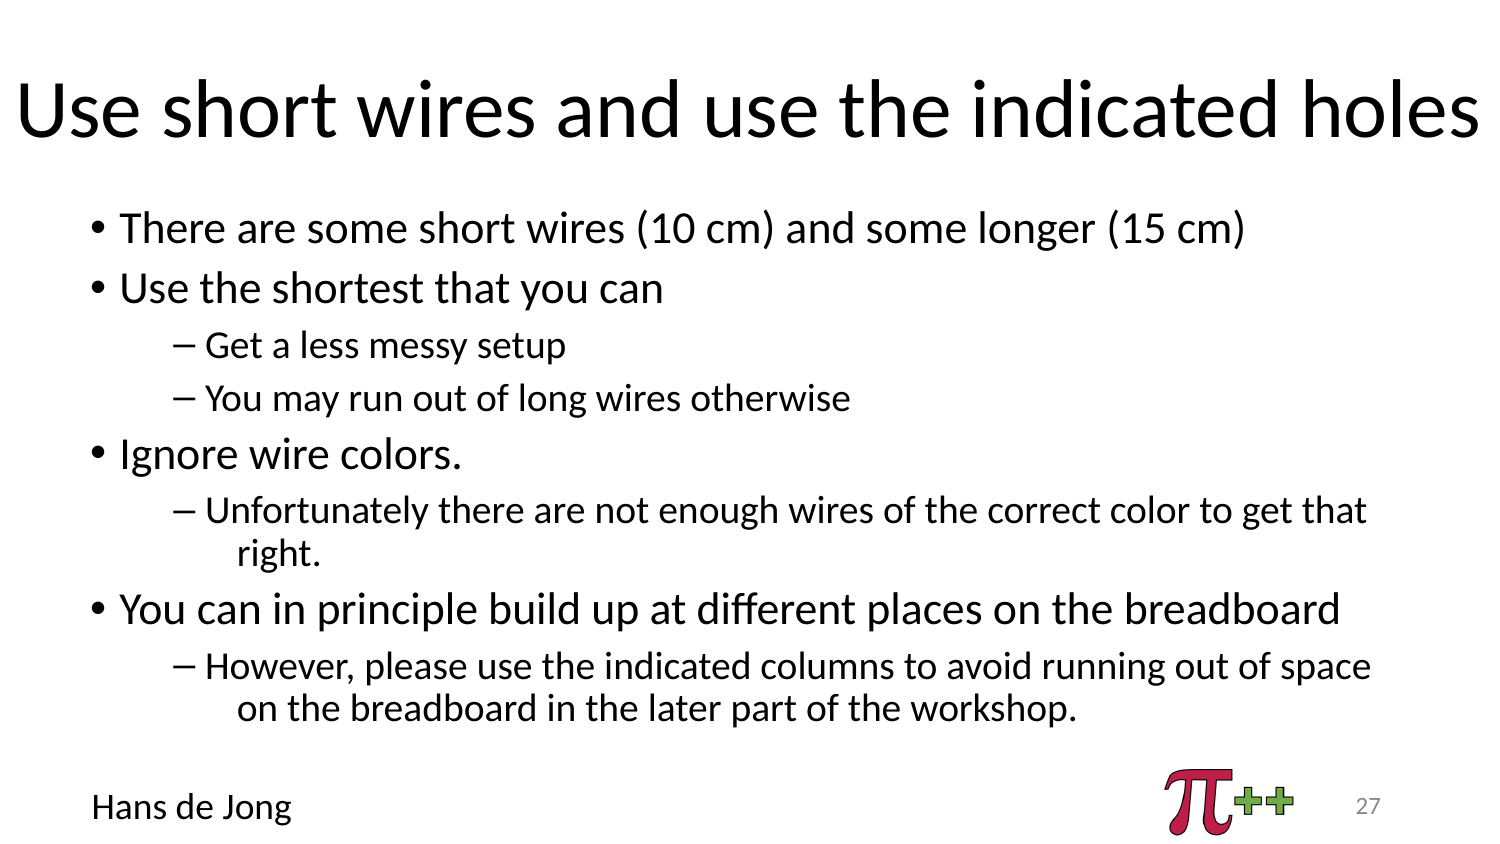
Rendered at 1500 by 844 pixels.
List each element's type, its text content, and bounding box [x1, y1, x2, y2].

title Use short wires and use the indicated holes [0, 33, 1500, 175]
list There are some short wires (10 cm) and some longer (15 cm) Use the shortest that you can Get a less messy setup You may run out of long wires otherwise Ignore wire colors. Unfortunately there are not enough wires of the correct color to get that right. You can in principle build up at different places on the breadboard However, please use the indicated columns to avoid running out of space on the breadboard in the later part of the workshop. [75, 196, 1426, 754]
text_box 27 [1340, 782, 1426, 827]
